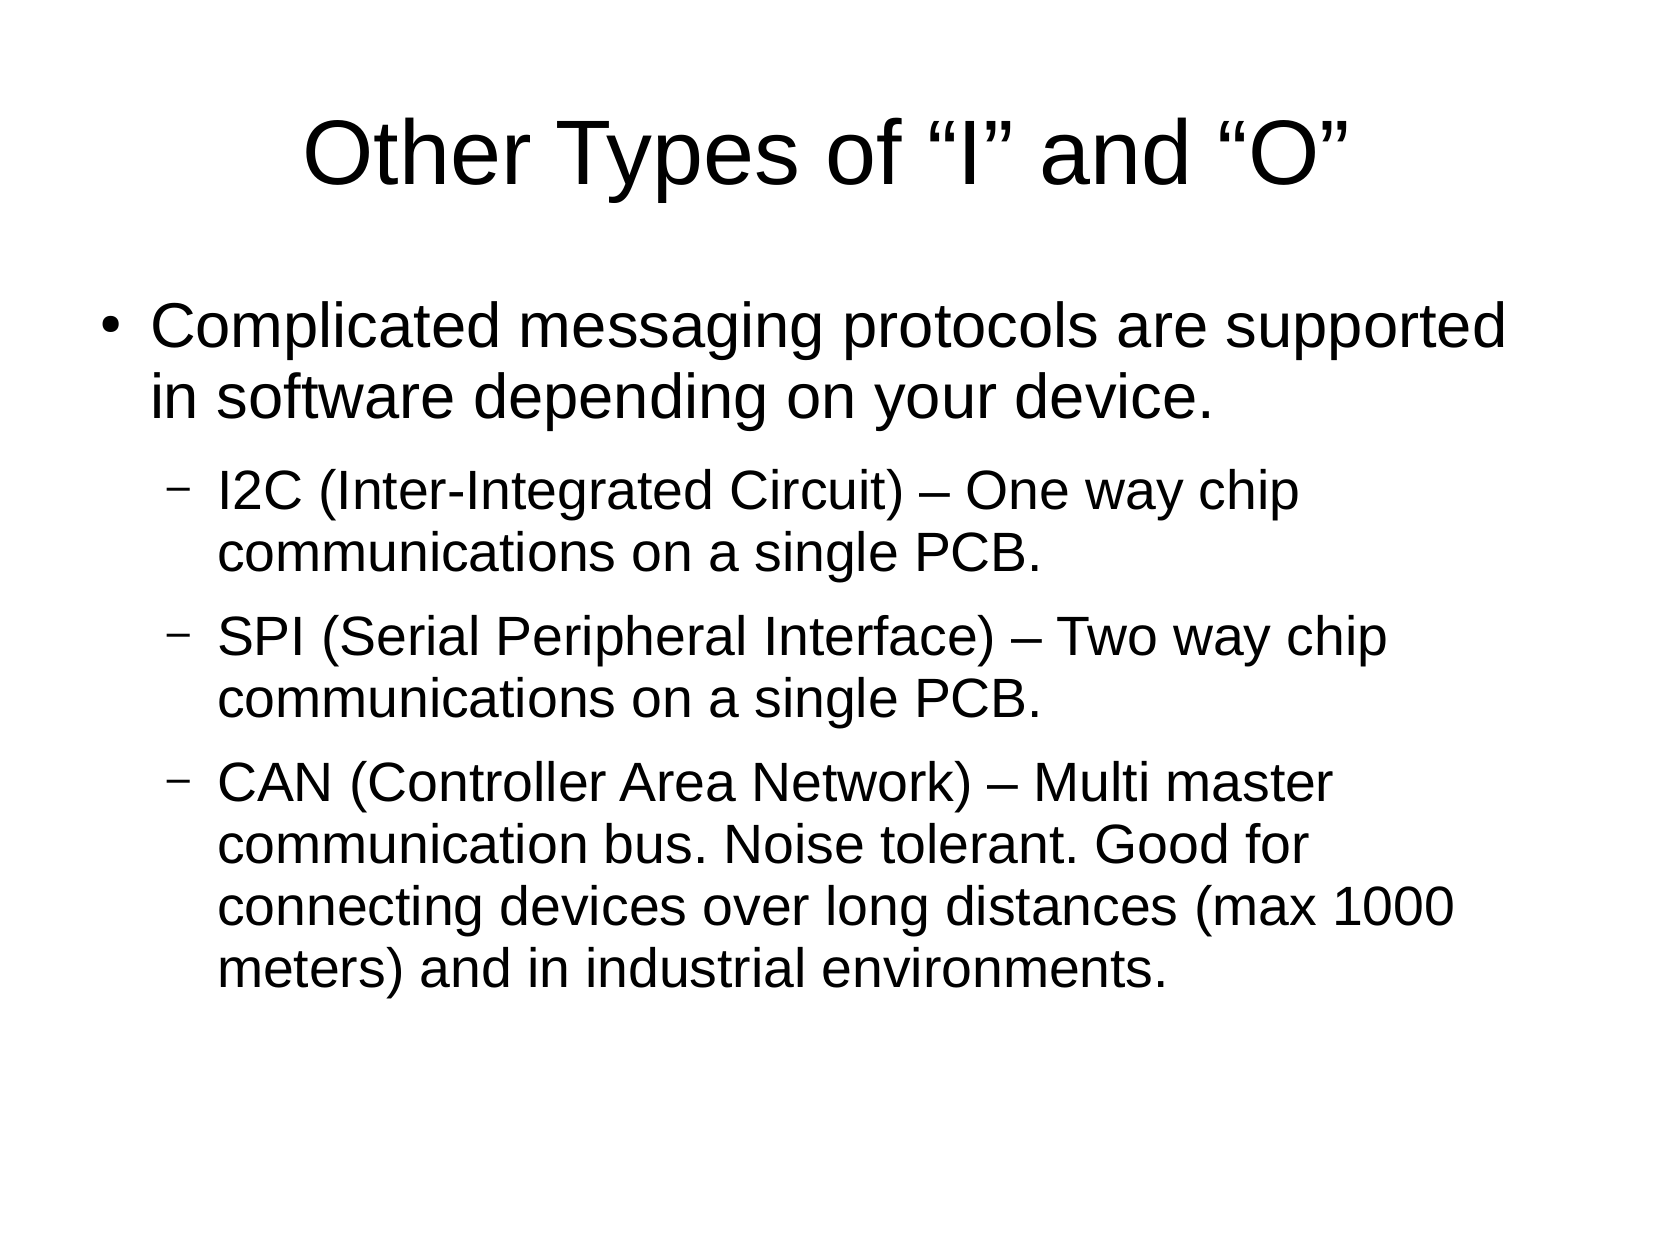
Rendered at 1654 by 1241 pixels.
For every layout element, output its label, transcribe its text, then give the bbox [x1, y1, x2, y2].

list Complicated messaging protocols are supported in software depending on your device. I2C (Inter-Integrated Circuit) – One way chip communications on a single PCB. SPI (Serial Peripheral Interface) – Two way chip communications on a single PCB. CAN (Controller Area Network) – Multi master communication bus. Noise tolerant. Good for connecting devices over long distances (max 1000 meters) and in industrial environments. [82, 290, 1571, 1010]
title Other Types of “I” and “O” [82, 49, 1571, 257]
